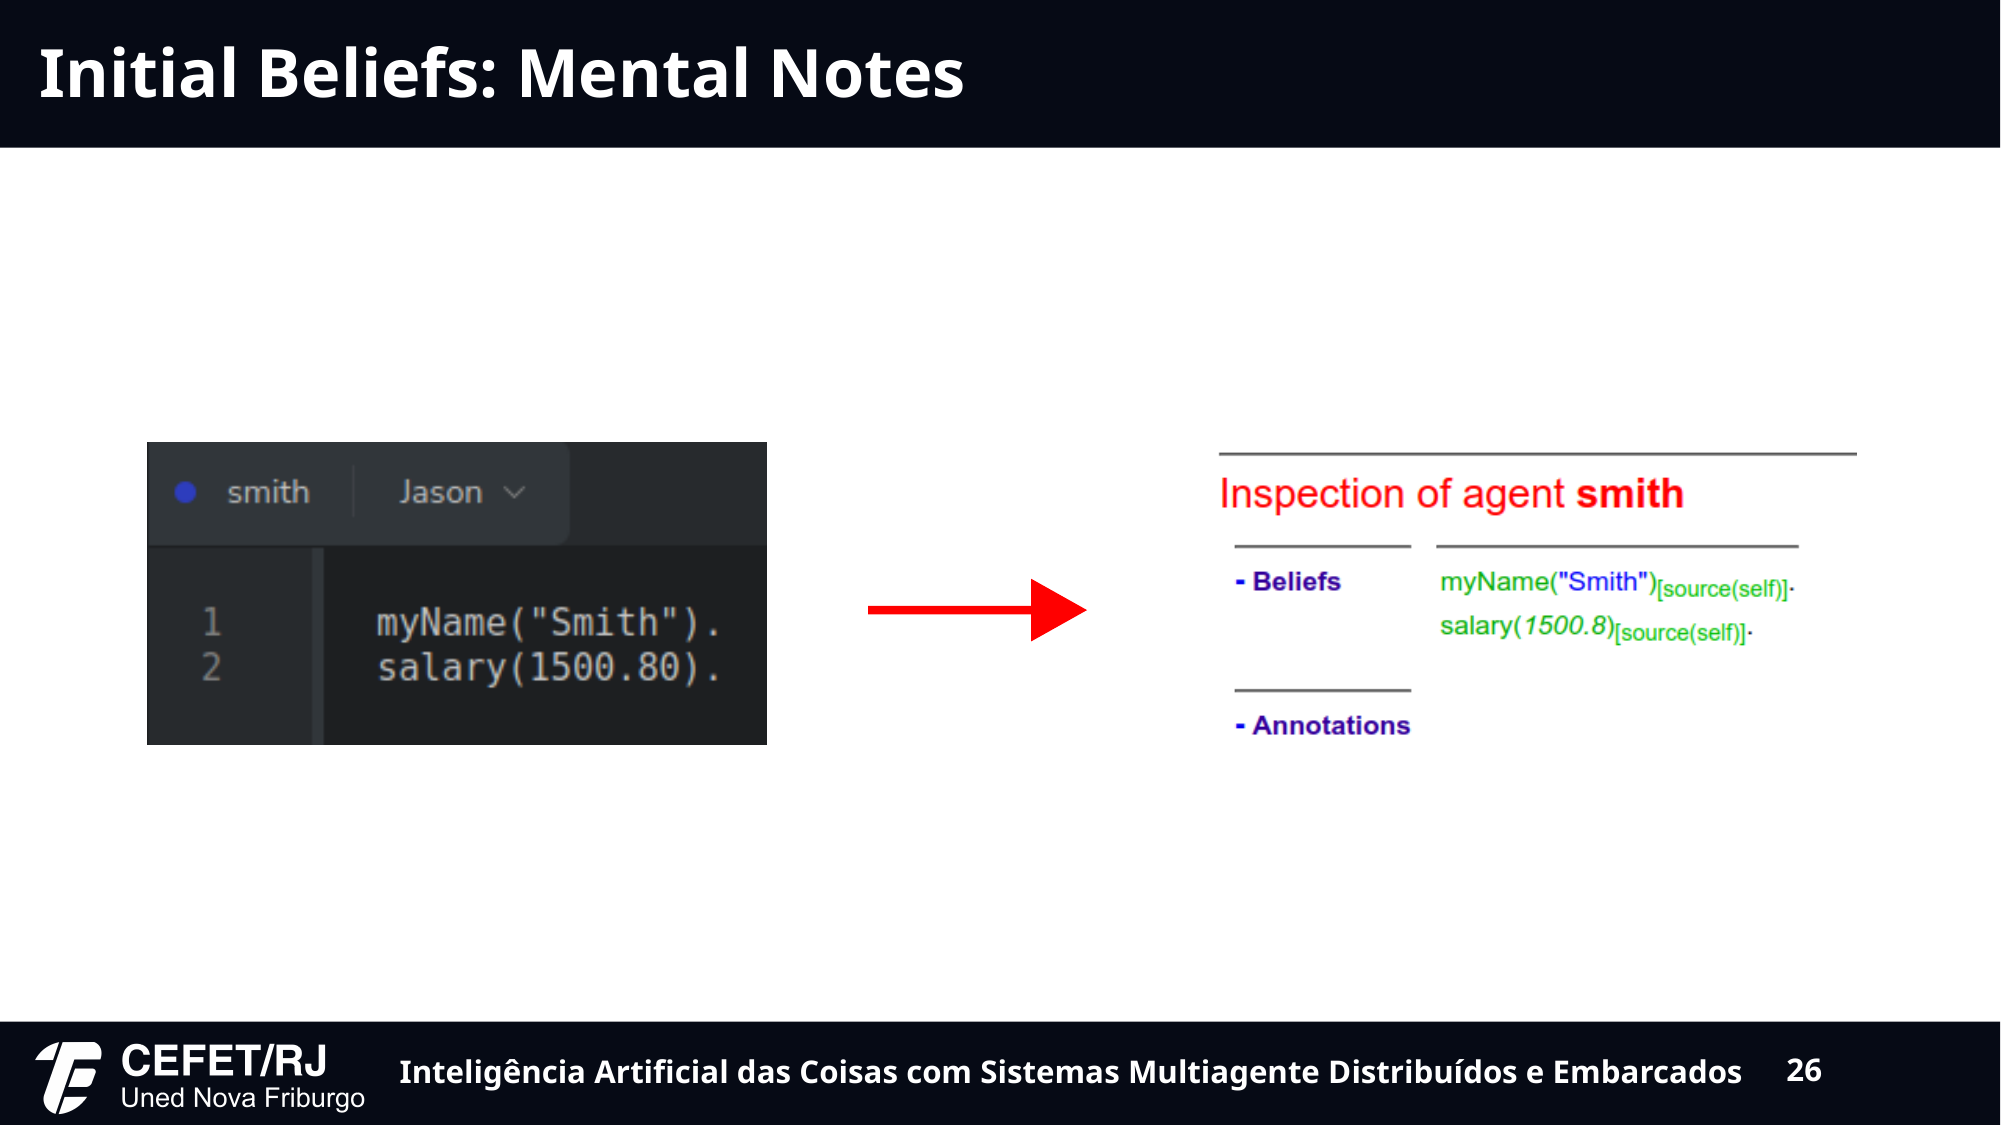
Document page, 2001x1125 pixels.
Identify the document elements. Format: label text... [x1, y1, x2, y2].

picture [147, 442, 767, 745]
picture [1210, 442, 1857, 763]
text_box Initial Beliefs: Mental Notes [25, 23, 1999, 119]
text_box [868, 578, 1088, 642]
picture [0, 1001, 398, 1125]
